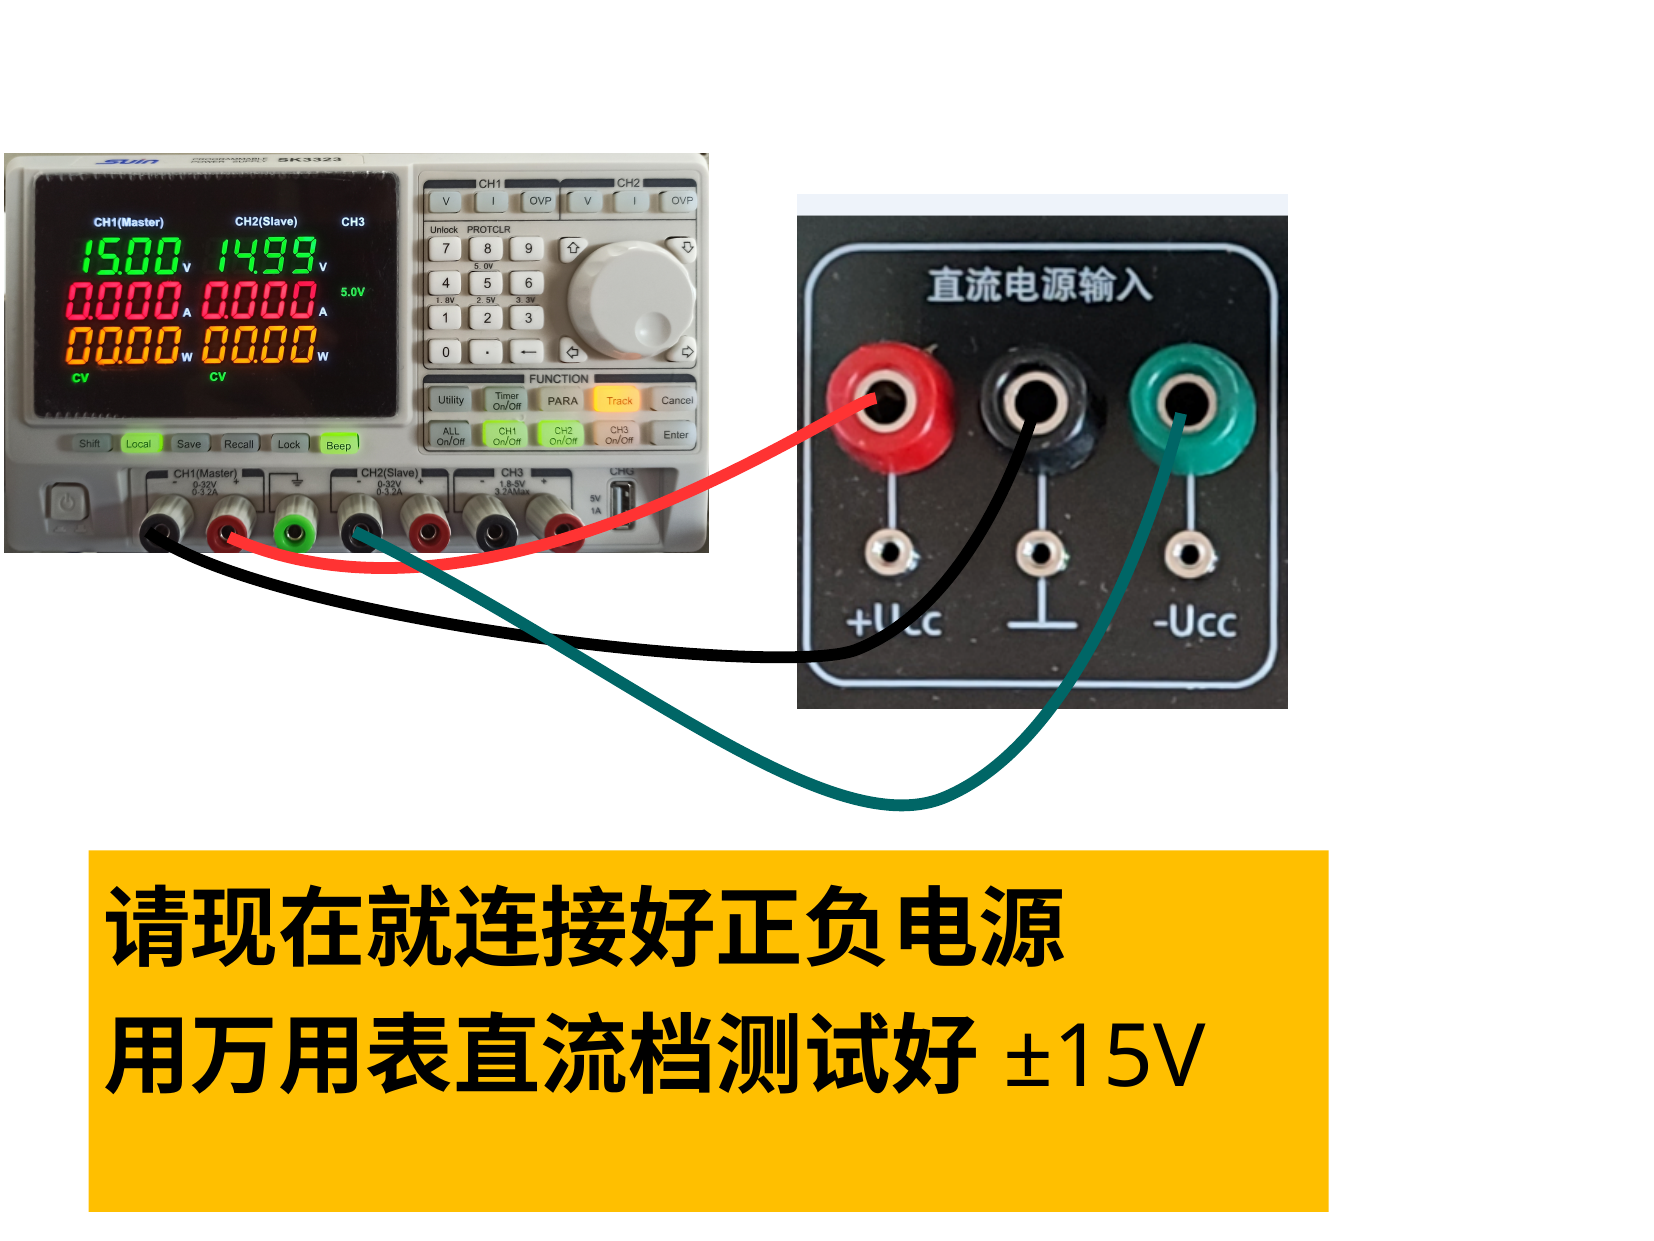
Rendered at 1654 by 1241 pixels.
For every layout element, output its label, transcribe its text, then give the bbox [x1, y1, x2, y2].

text_box 请现在就连接好正负电源 用万用表直流档测试好±15V [88, 850, 1329, 1212]
picture [797, 194, 1288, 709]
picture [540, 490, 709, 553]
picture [4, 153, 709, 553]
